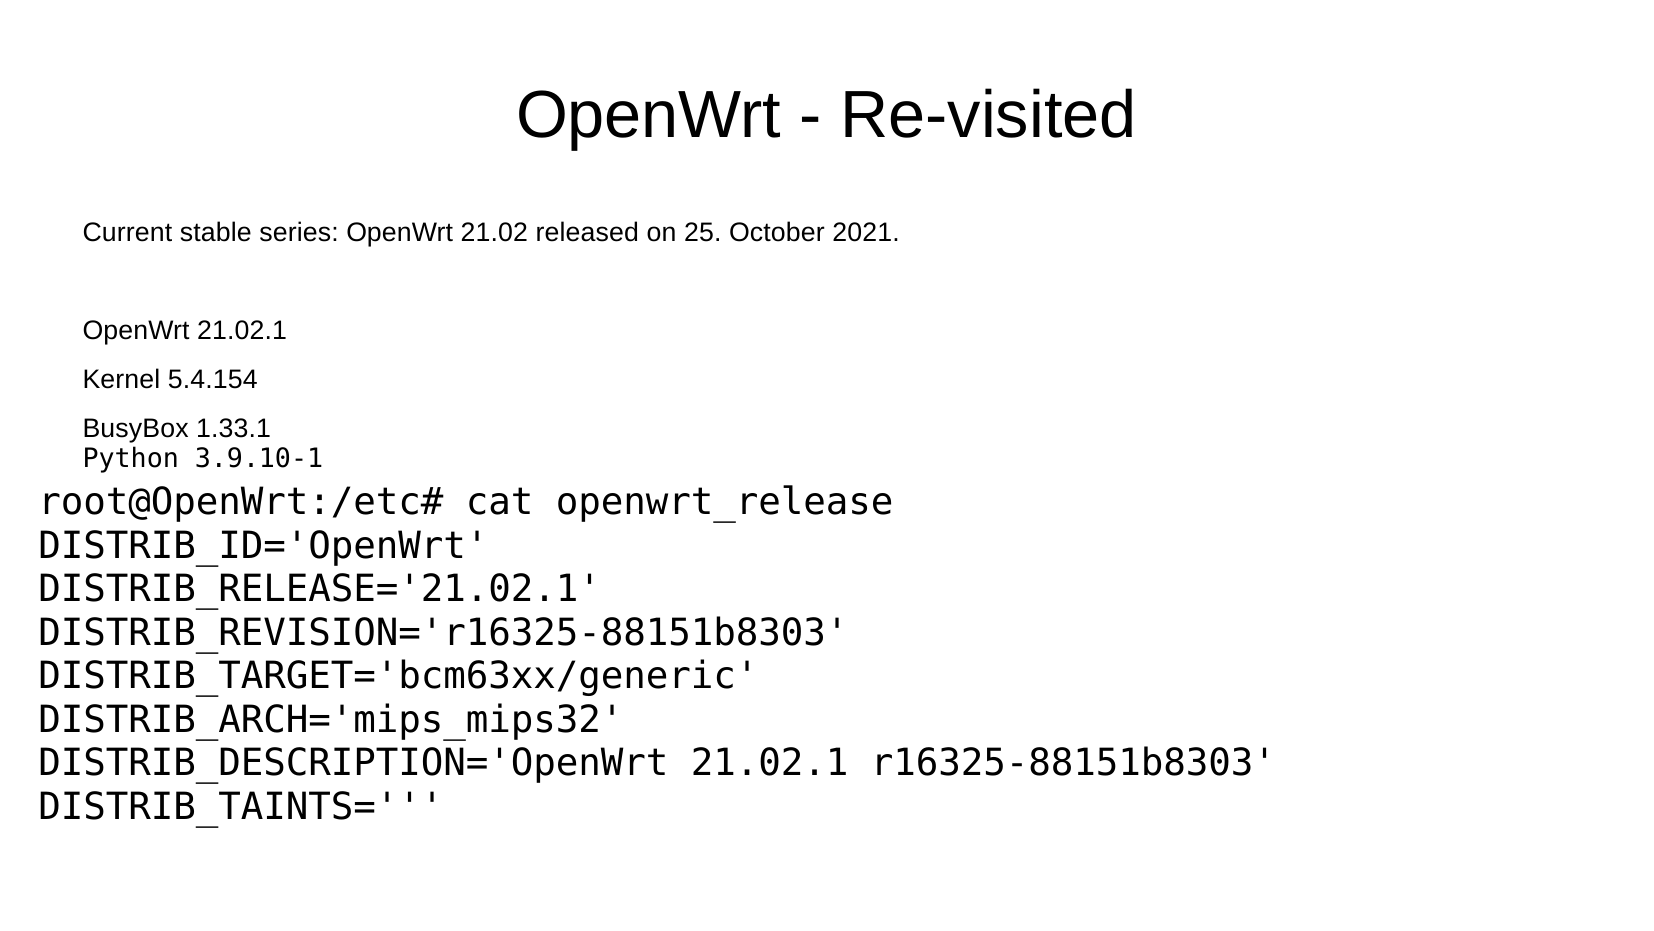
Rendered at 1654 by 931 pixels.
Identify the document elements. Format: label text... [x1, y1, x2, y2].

title OpenWrt - Re-visited [82, 37, 1571, 193]
text_box root@OpenWrt:/etc# cat openwrt_release DISTRIB_ID='OpenWrt' DISTRIB_RELEASE='21.02.1' DISTRIB_REVISION='r16325-88151b8303' DISTRIB_TARGET='bcm63xx/generic' DISTRIB_ARCH='mips_mips32' DISTRIB_DESCRIPTION='OpenWrt 21.02.1 r16325-88151b8303' DISTRIB_TAINTS=''' [23, 472, 1560, 879]
list Current stable series: OpenWrt 21.02 released on 25. October 2021. OpenWrt 21.02.1 Kernel 5.4.154 BusyBox 1.33.1 Python 3.9.10-1 [82, 217, 1571, 475]
